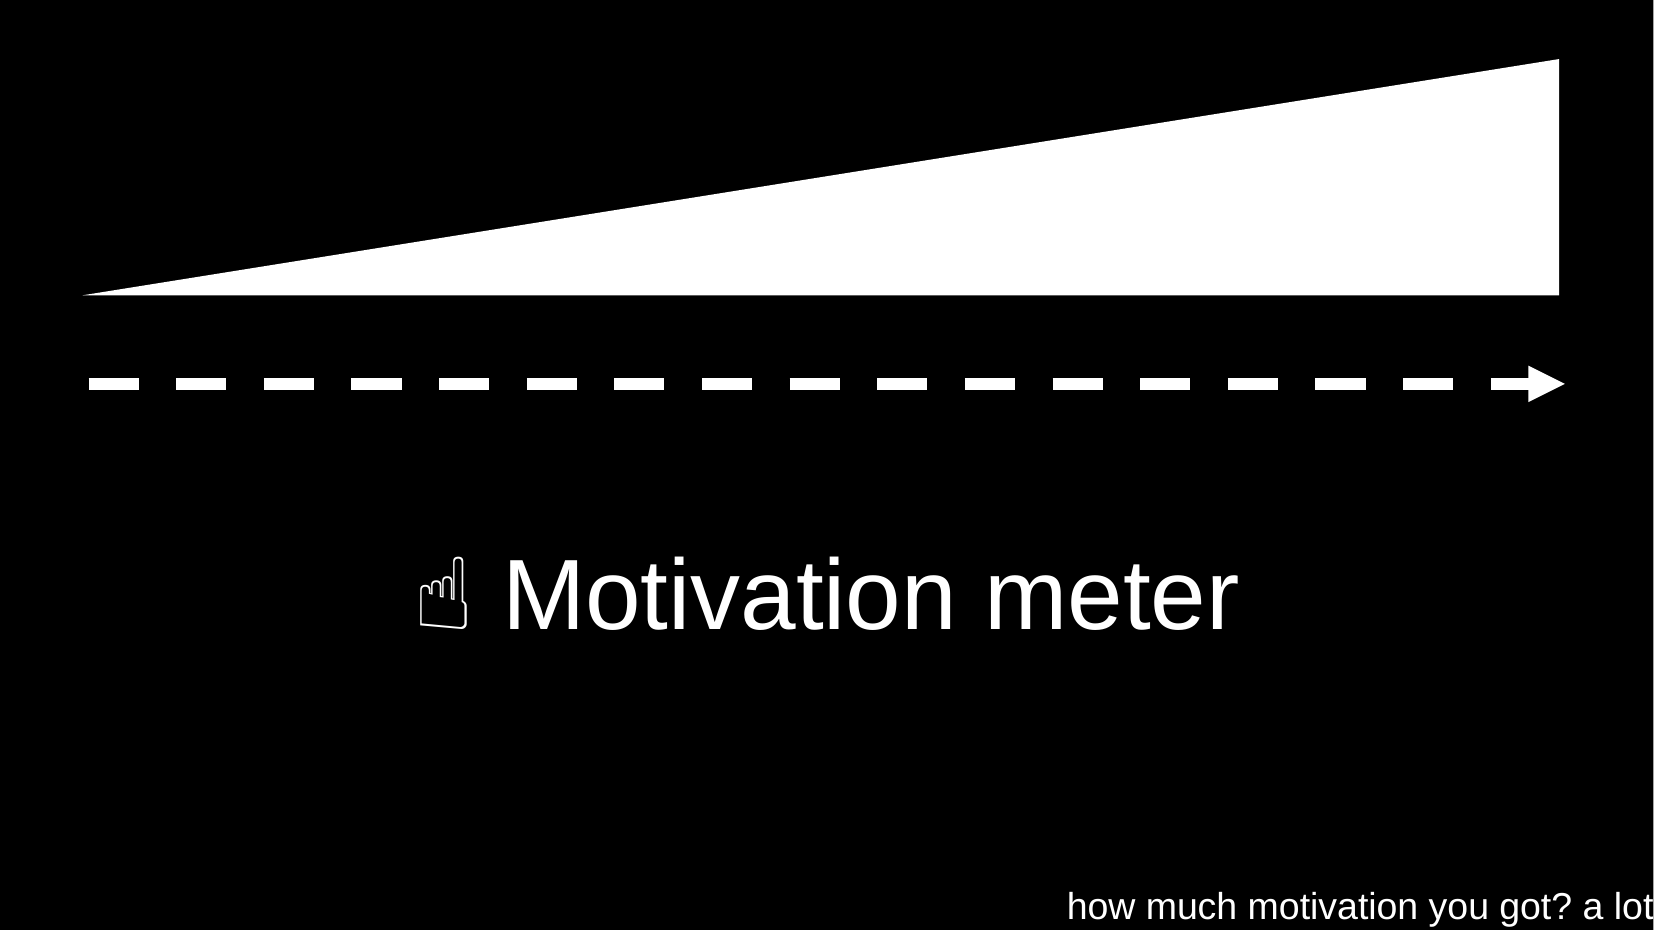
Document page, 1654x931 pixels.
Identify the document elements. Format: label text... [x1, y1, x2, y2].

text_box [82, 59, 1560, 296]
list how much motivation you got? a lot [165, 885, 1654, 931]
list 🤓☝️ Motivation meter [82, 442, 1571, 747]
